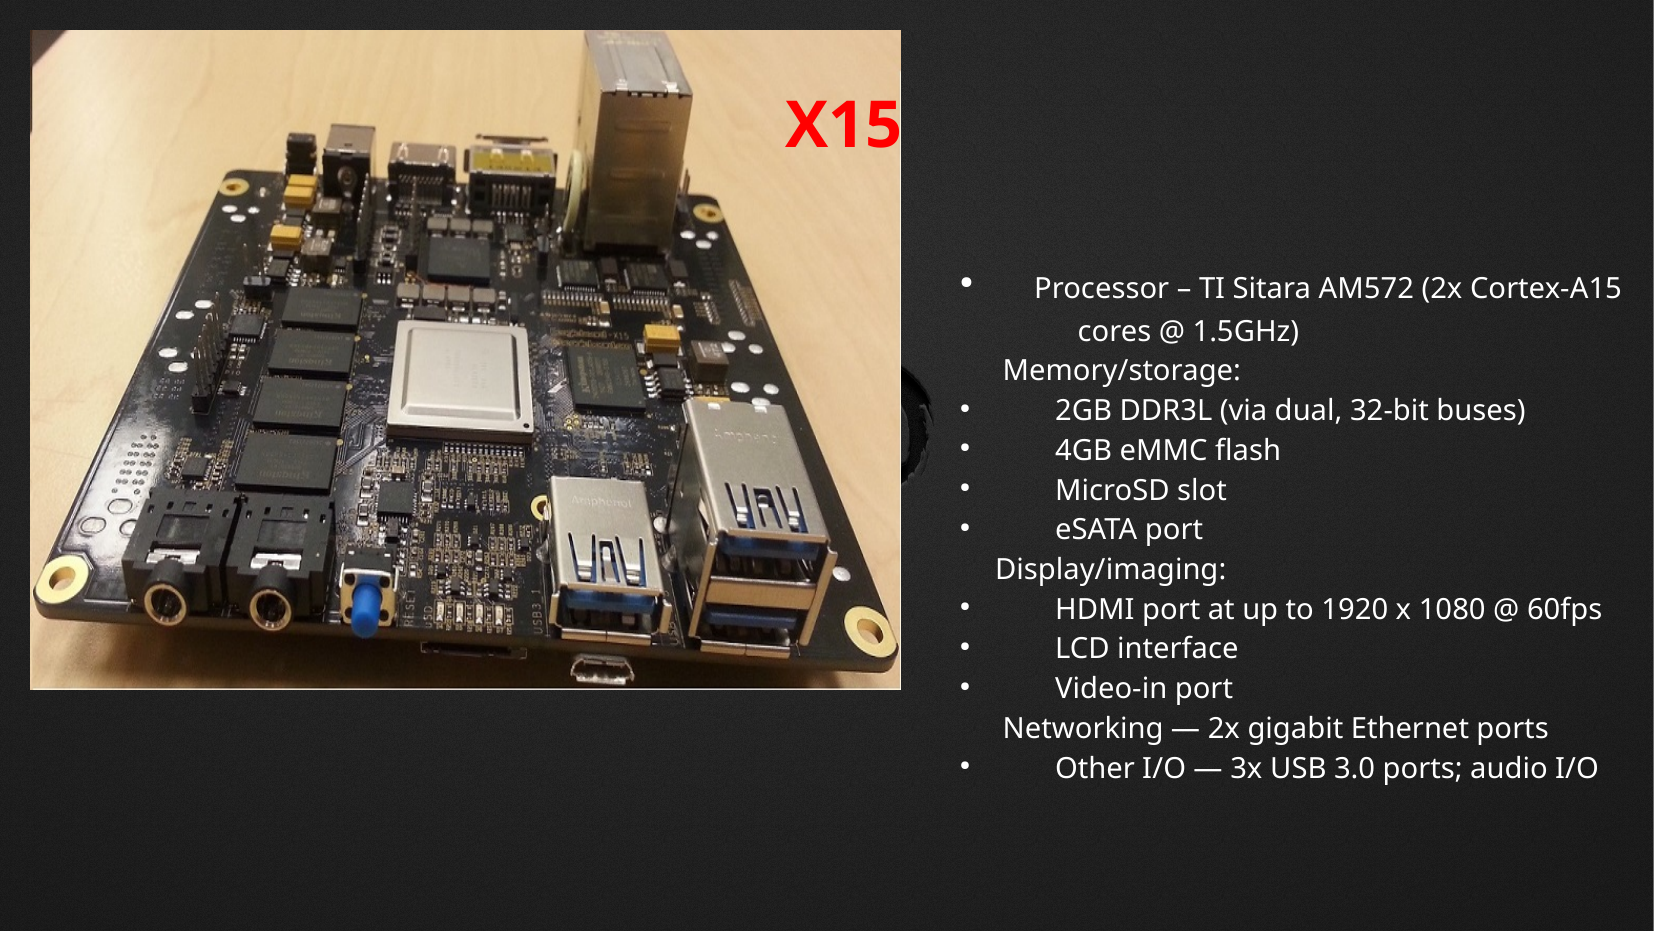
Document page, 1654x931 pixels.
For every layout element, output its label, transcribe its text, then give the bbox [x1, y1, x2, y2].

picture [0, 0, 1654, 931]
title X15 [135, 45, 1553, 201]
text_box Processor – TI Sitara AM572 (2x Cortex-A15 cores @ 1.5GHz) Memory/storage: 2GB DDR3L (via dual, 32-bit buses) 4GB eMMC flash MicroSD slot eSATA port Display/imaging: HDMI port at up to 1920 x 1080 @ 60fps LCD interface Video-in port Networking — 2x gigabit Ethernet ports Other I/O — 3x USB 3.0 ports; audio I/O [945, 200, 1654, 699]
